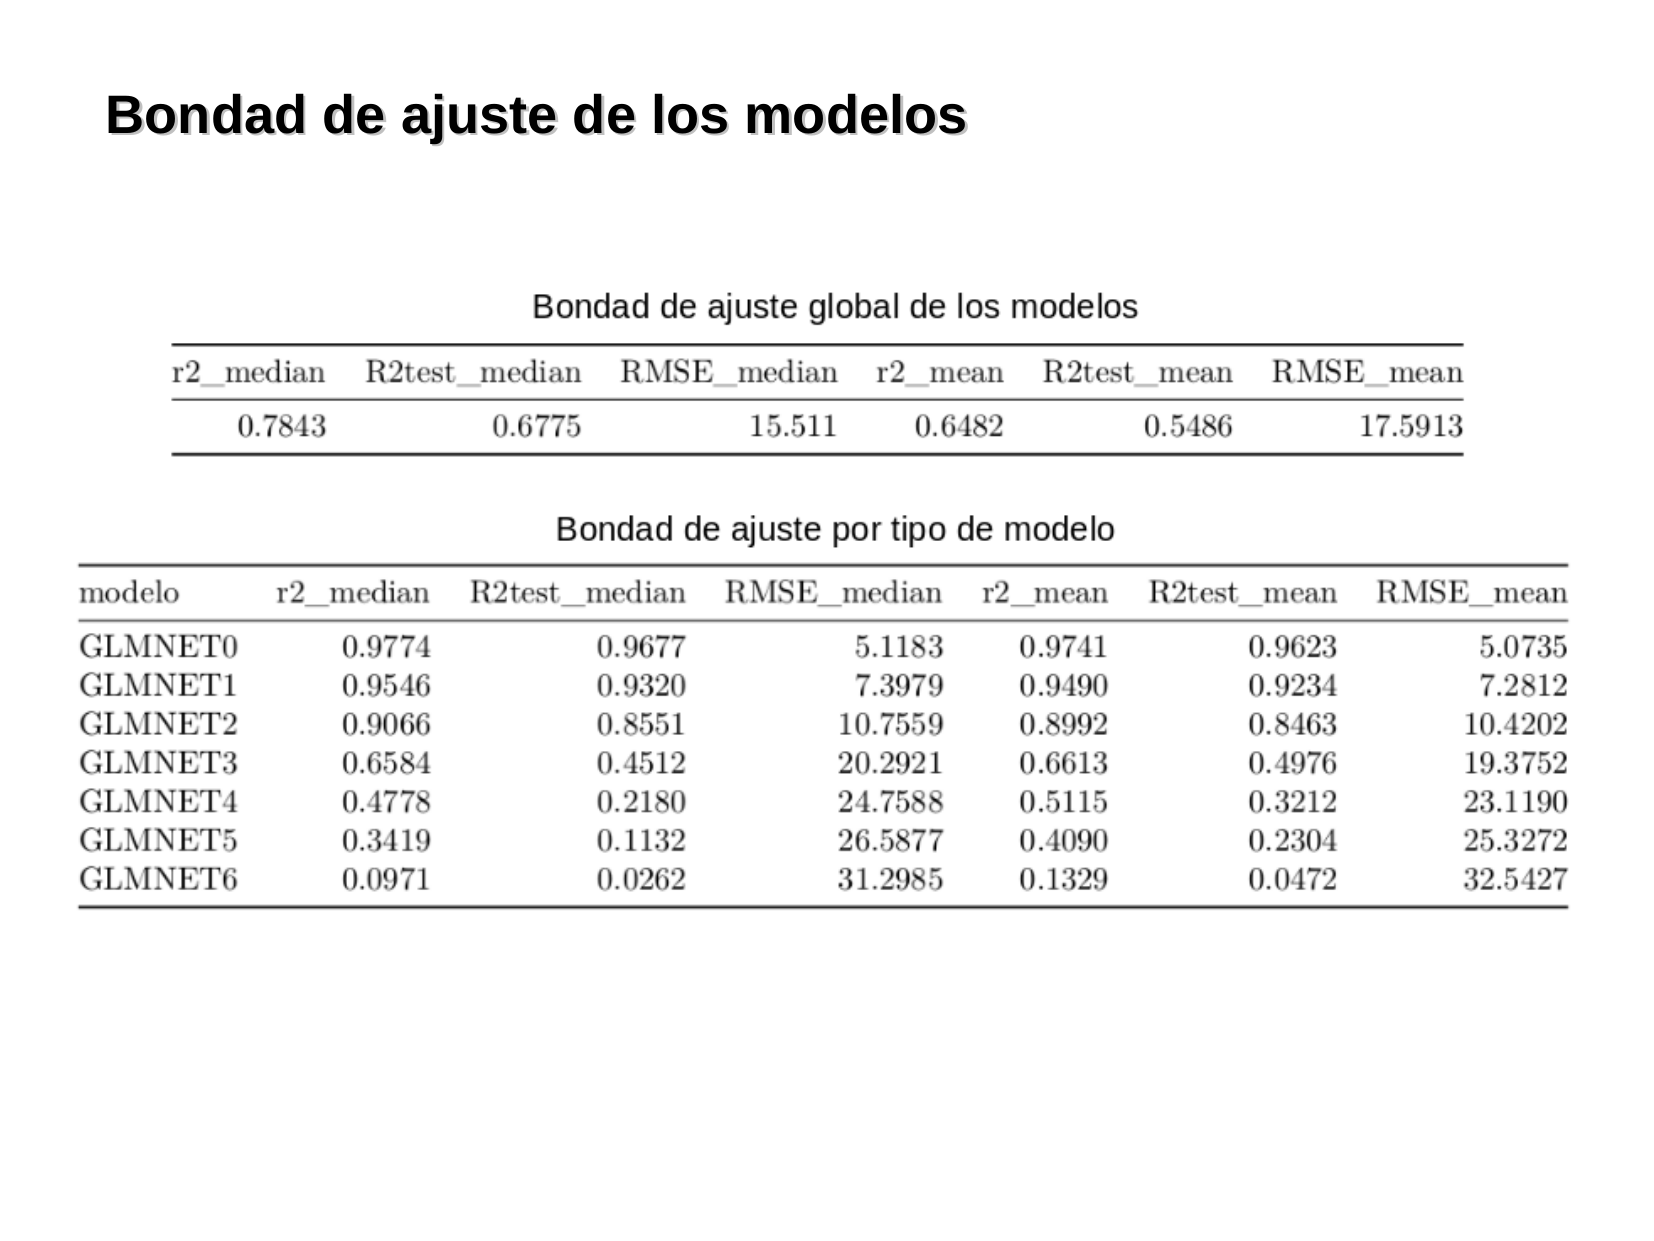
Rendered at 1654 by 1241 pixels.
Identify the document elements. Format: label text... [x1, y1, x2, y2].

picture [70, 283, 1571, 922]
text_box Bondad de ajuste de los modelos [90, 76, 985, 153]
